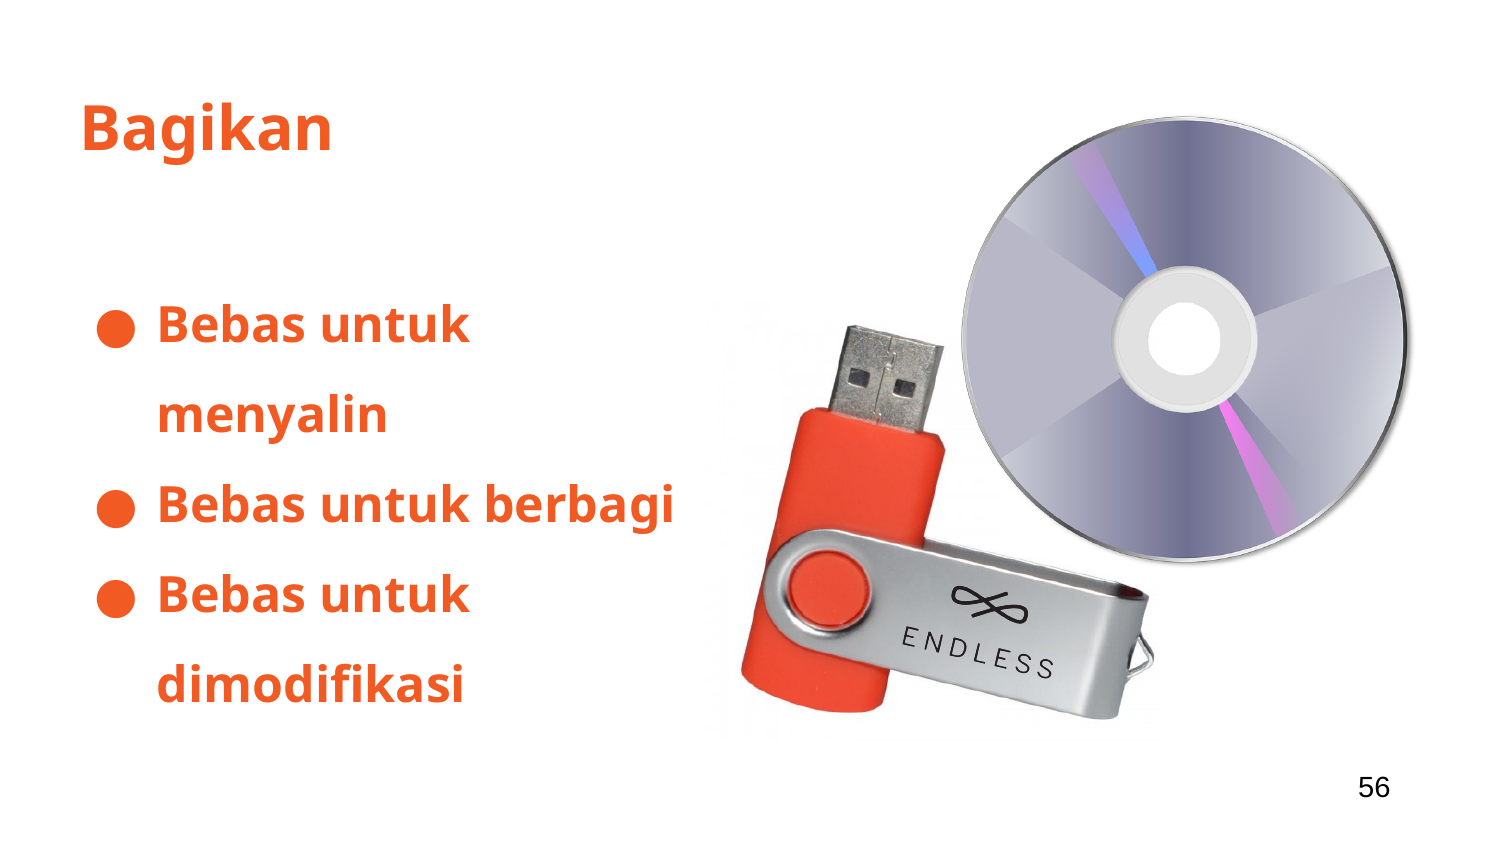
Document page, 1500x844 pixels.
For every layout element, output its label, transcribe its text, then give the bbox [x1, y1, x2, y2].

title Bagikan [64, 72, 614, 167]
picture [705, 84, 1446, 743]
slide_number <number> [1343, 753, 1434, 818]
list Bebas untuk menyalin Bebas untuk berbagi Bebas untuk dimodifikasi [66, 218, 722, 779]
